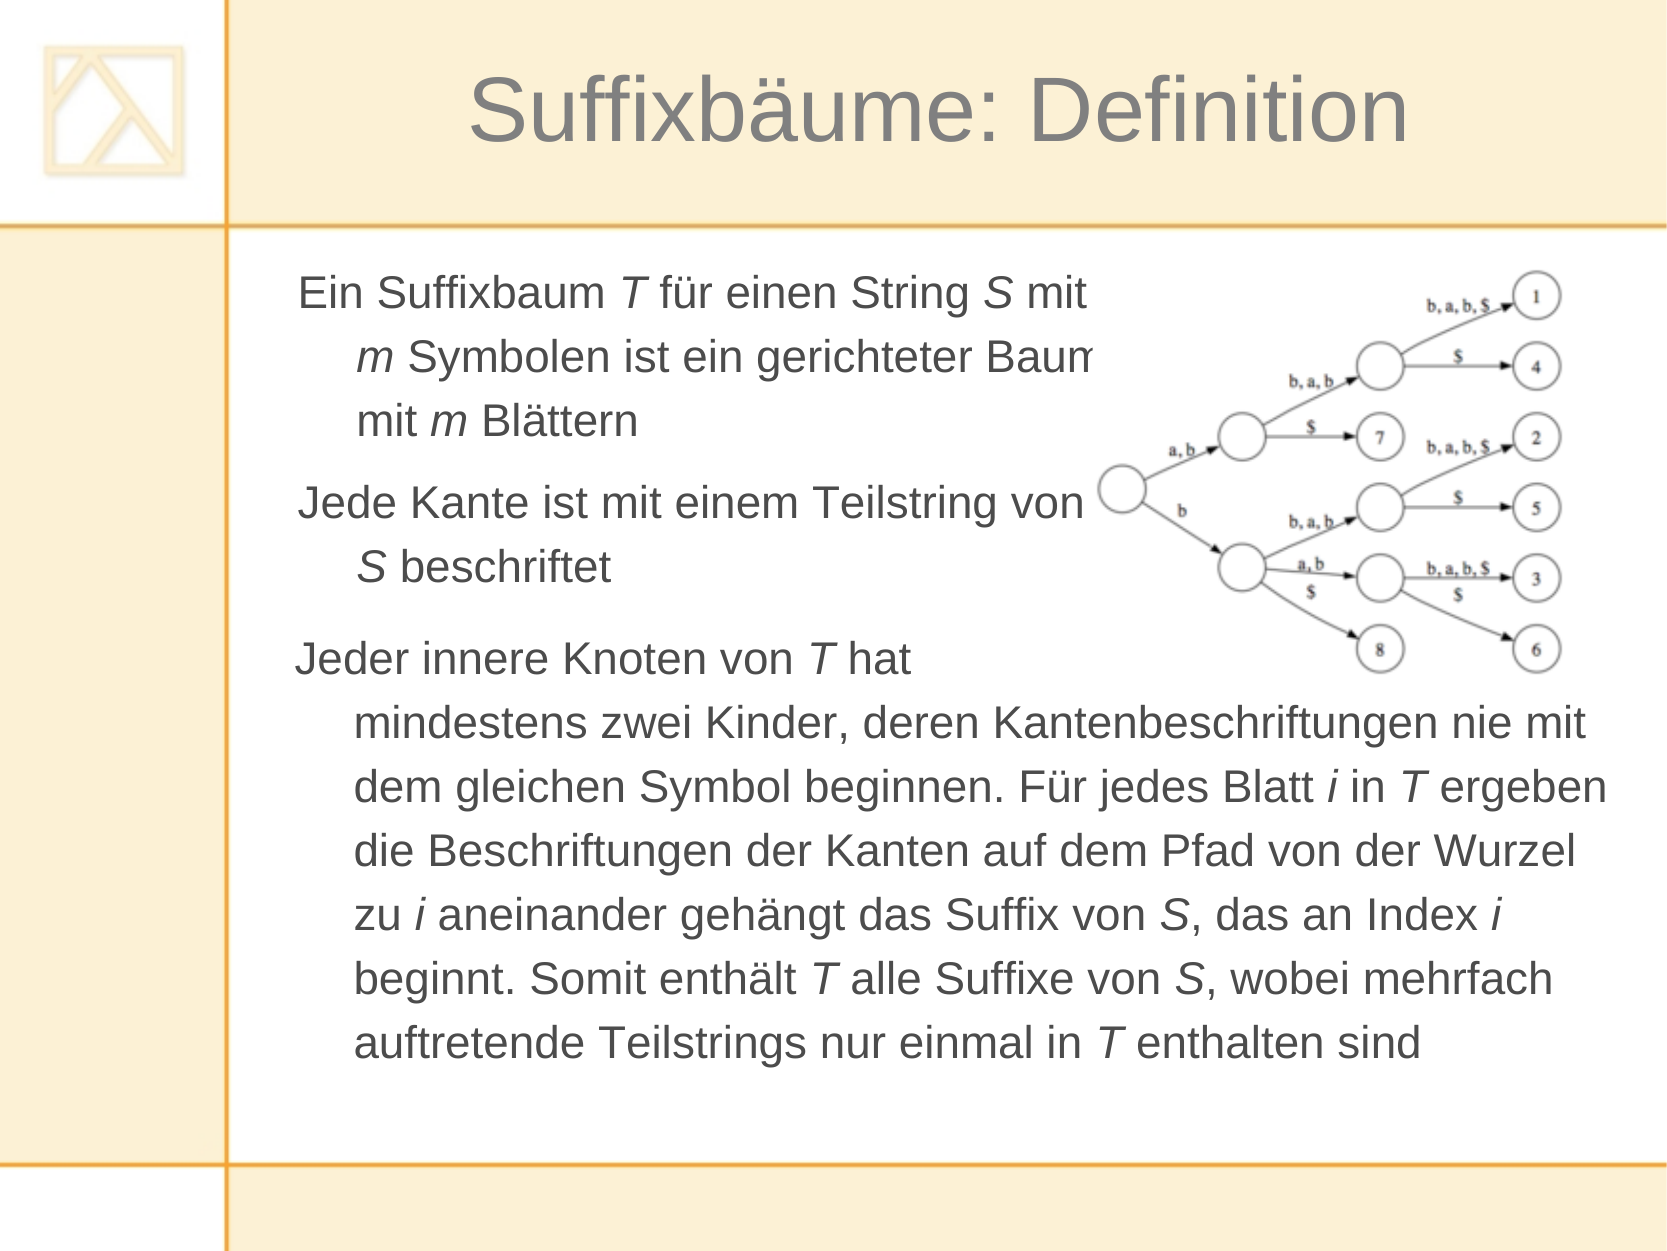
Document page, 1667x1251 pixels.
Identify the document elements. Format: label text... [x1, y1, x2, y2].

title Suffixbäume: Definition [268, 0, 1611, 238]
picture [0, 0, 1667, 1251]
list Ein Suffixbaum T für einen String S mit m Symbolen ist ein gerichteter Baum mit m Blättern Jede Kante ist mit einem Teilstring von S beschriftet [268, 185, 1123, 620]
list Jeder innere Knoten von T hat mindestens zwei Kinder, deren Kantenbeschriftungen nie mit dem gleichen Symbol beginnen. Für jedes Blatt i in T ergeben die Beschriftungen der Kanten auf dem Pfad von der Wurzel zu i aneinander gehängt das Suffix von S, das an Index i beginnt. Somit enthält T alle Suffixe von S, wobei mehrfach auftretende Teilstrings nur einmal in T enthalten sind [265, 620, 1611, 1202]
